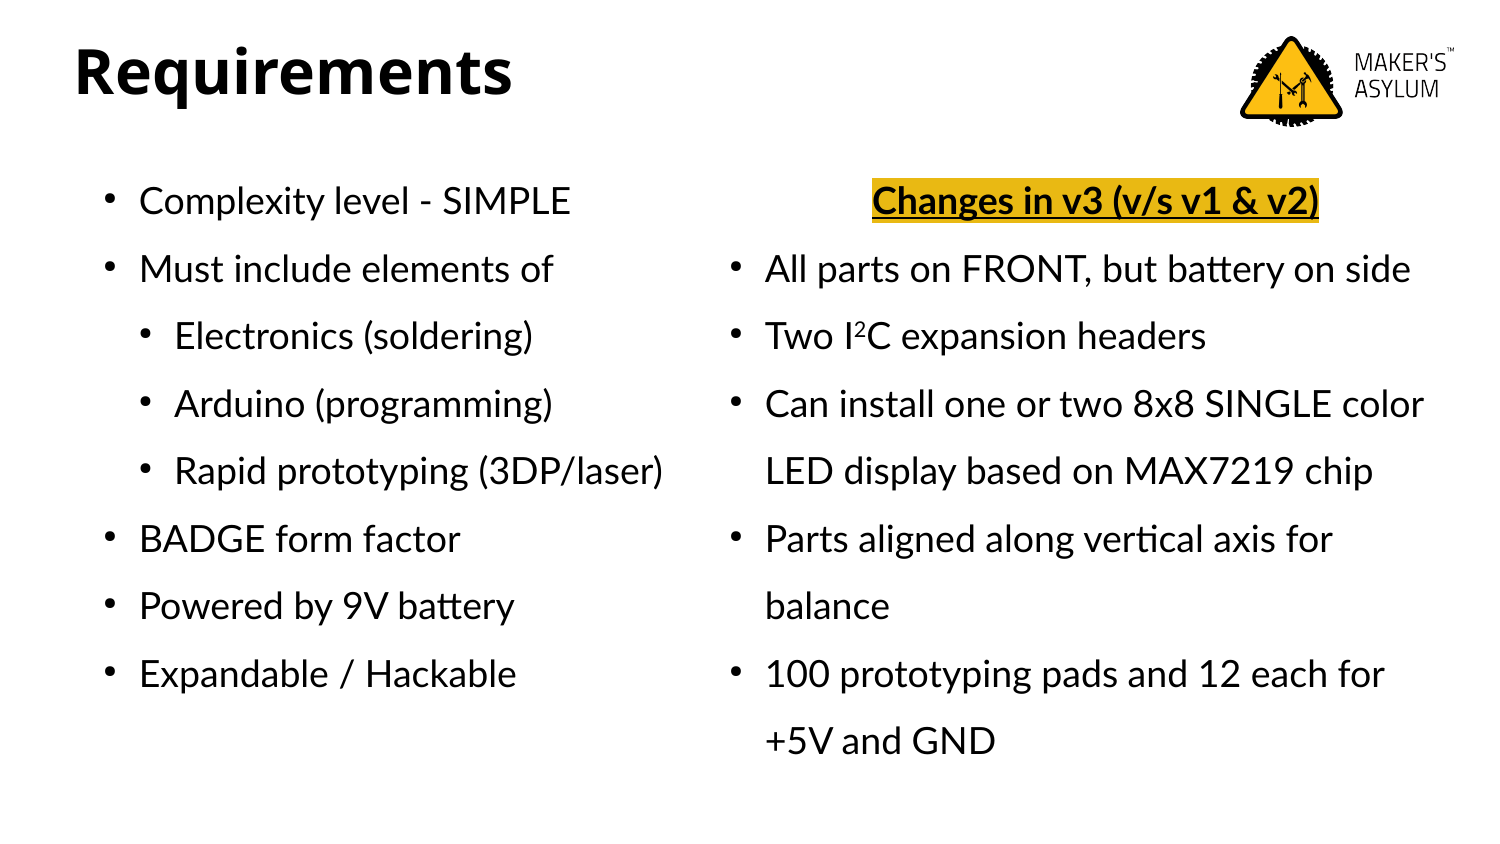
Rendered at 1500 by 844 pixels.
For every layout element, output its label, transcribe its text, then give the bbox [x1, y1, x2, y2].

text_box Complexity level - SIMPLE Must include elements of Electronics (soldering) Arduino (programming) Rapid prototyping (3DP/laser) BADGE form factor Powered by 9V battery Expandable / Hackable [88, 147, 691, 703]
text_box Changes in v3 (v/s v1 & v2) All parts on FRONT, but battery on side Two I2C expansion headers Can install one or two 8x8 SINGLE color LED display based on MAX7219 chip Parts aligned along vertical axis for balance 100 prototyping pads and 12 each for +5V and GND [714, 147, 1441, 771]
text_box Requirements [58, 11, 822, 127]
picture [1240, 36, 1454, 128]
